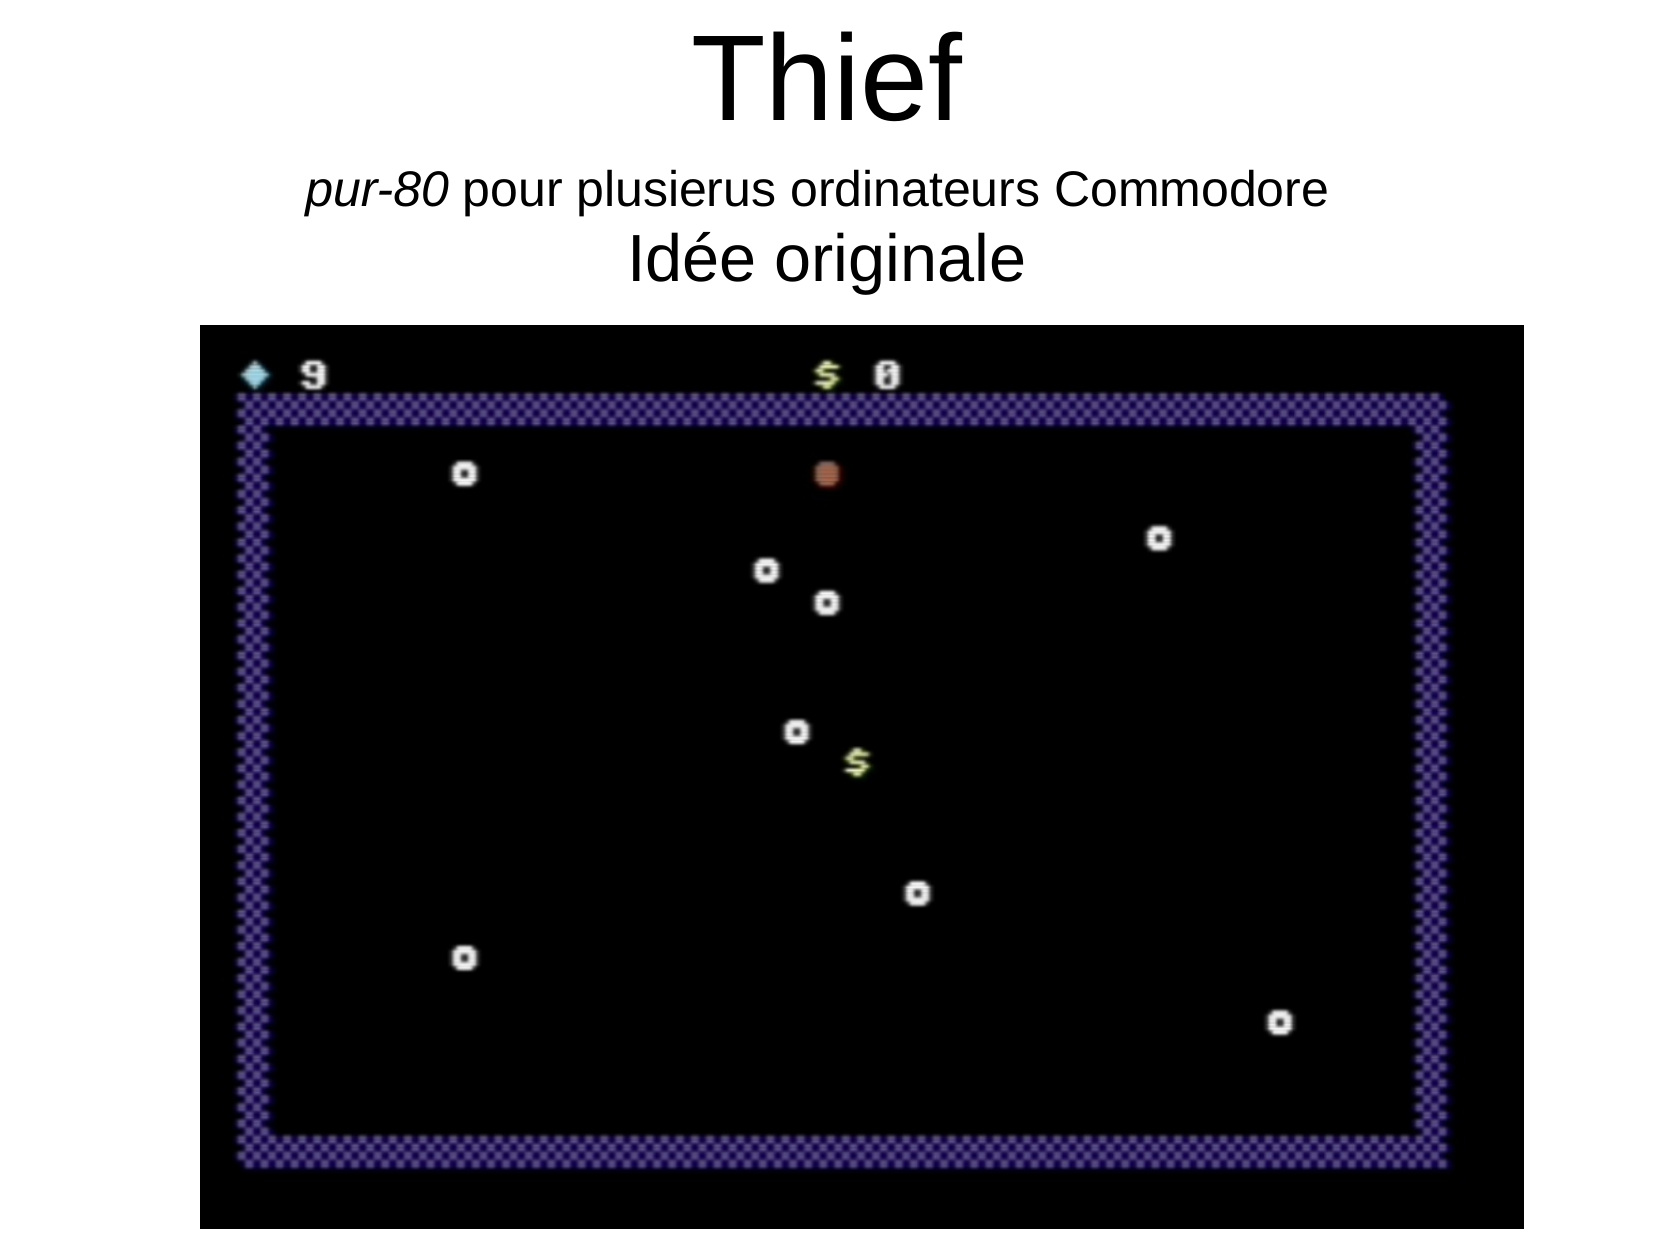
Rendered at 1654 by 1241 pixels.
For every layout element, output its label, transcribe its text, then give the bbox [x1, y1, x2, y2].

picture [200, 325, 1524, 1229]
title Thief pur-80 pour plusierus ordinateurs Commodore Idée originale [82, 10, 1571, 296]
